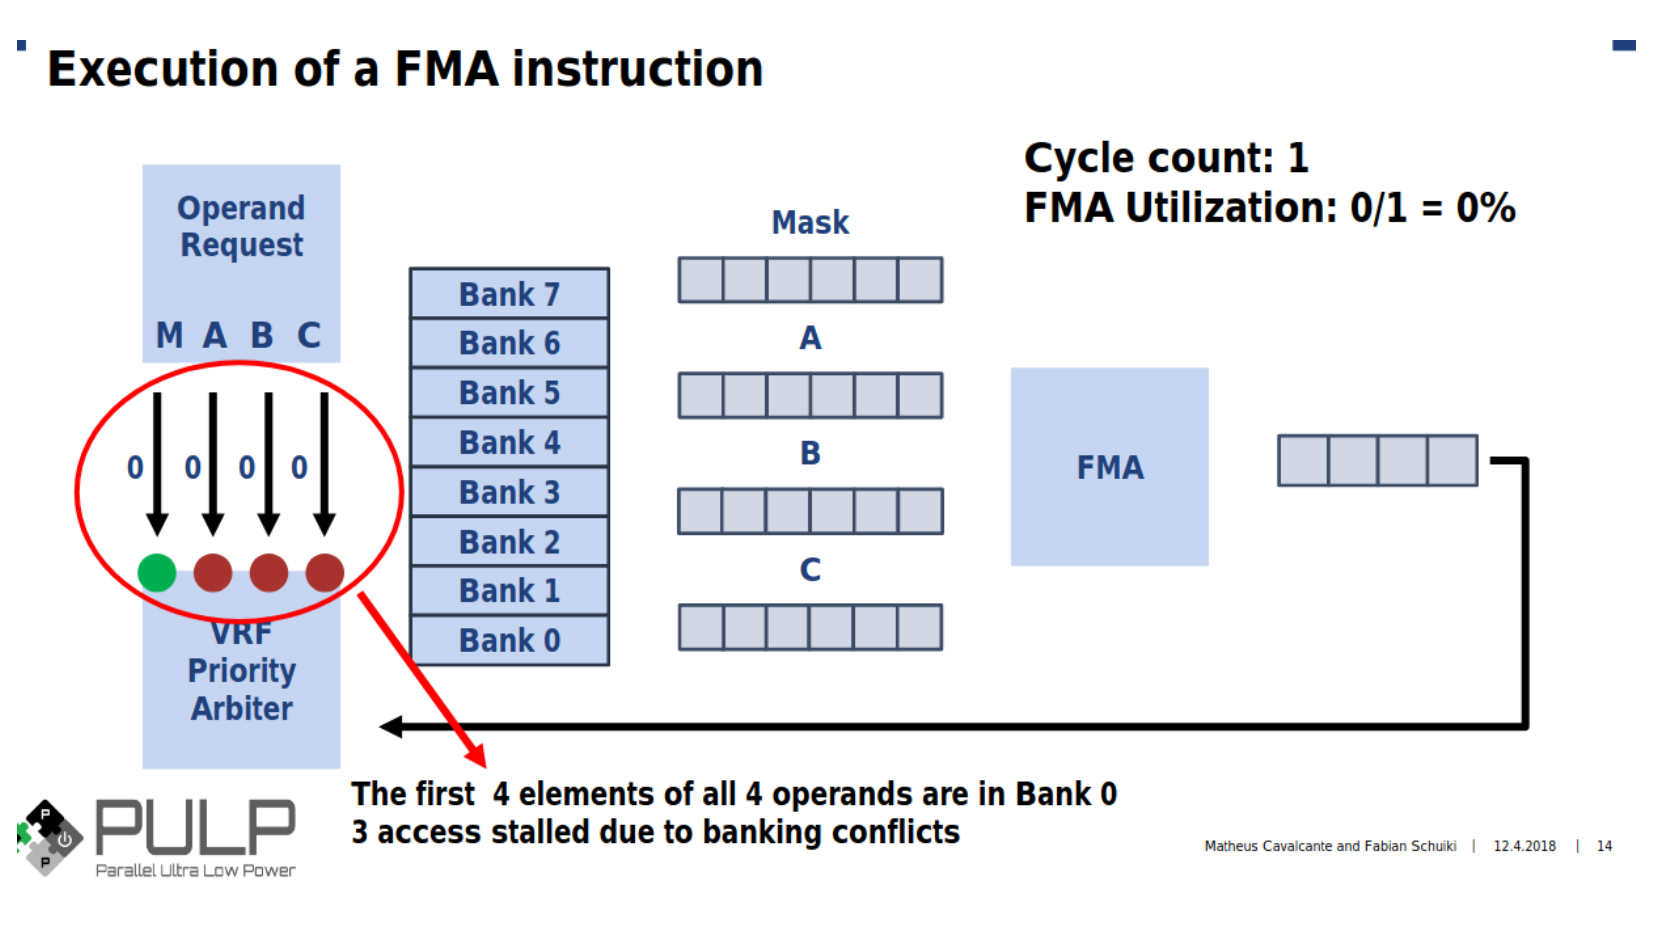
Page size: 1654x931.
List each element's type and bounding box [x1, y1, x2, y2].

picture [17, 40, 1636, 880]
